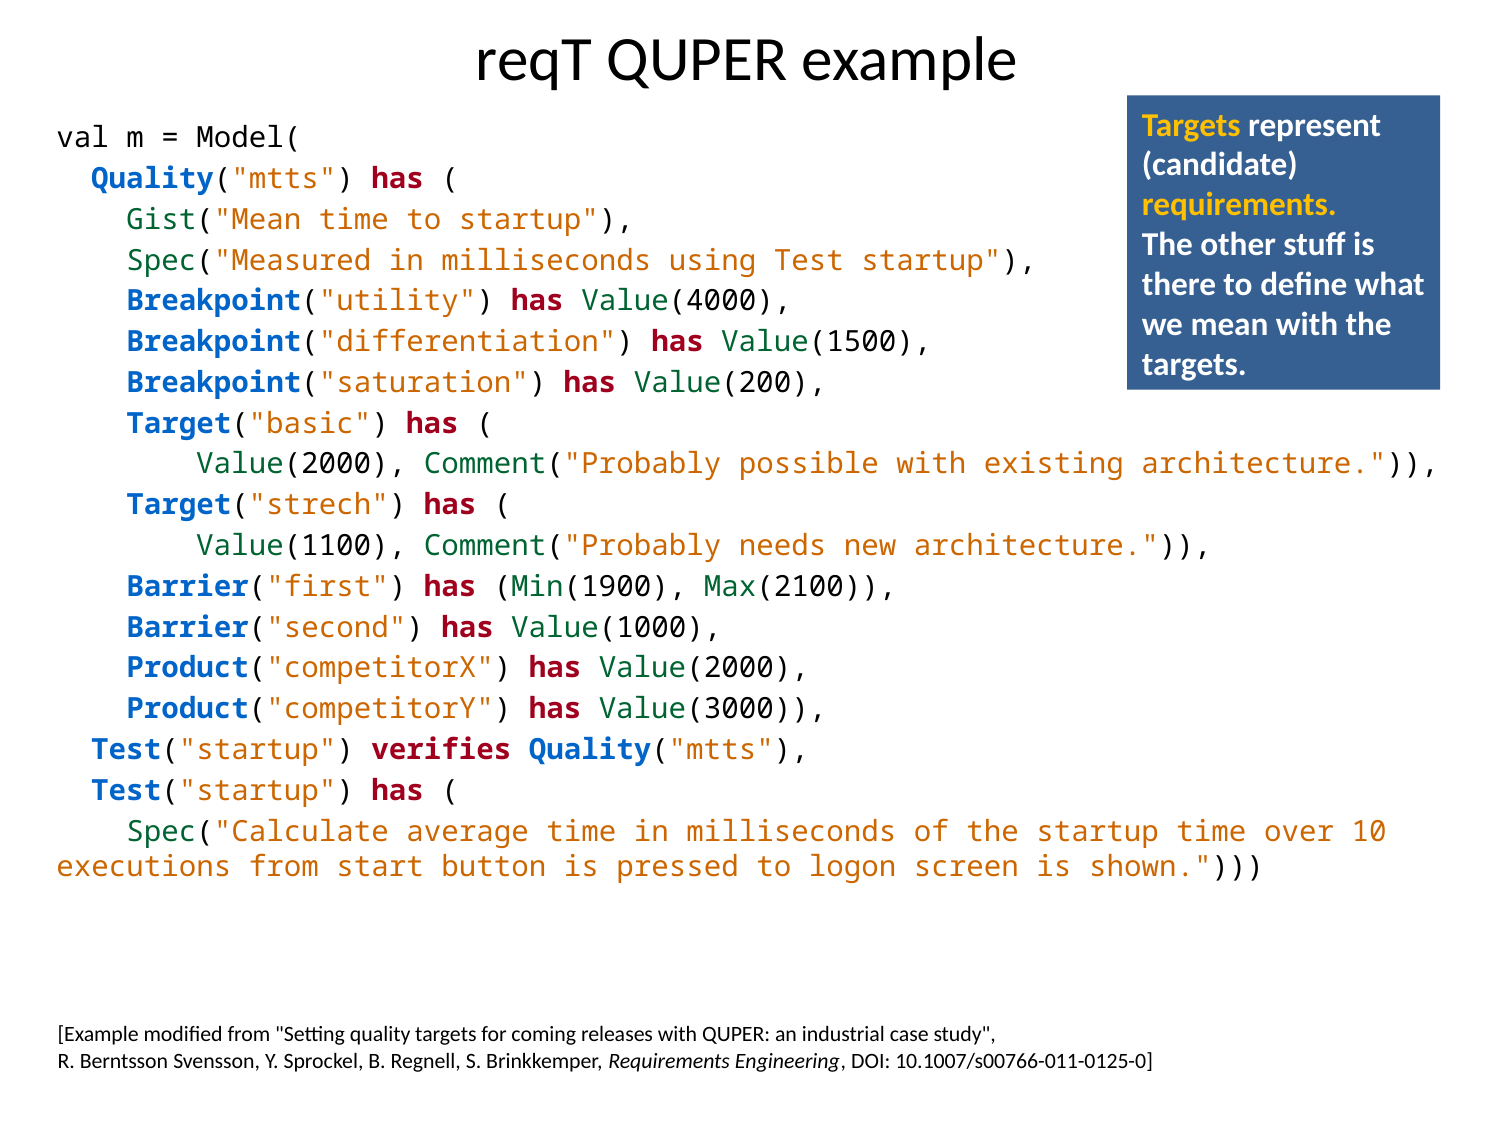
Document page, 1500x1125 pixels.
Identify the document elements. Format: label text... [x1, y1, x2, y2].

text_box Targets represent (candidate) requirements. The other stuff is there to define what we mean with the targets. [1127, 95, 1441, 390]
list val m = Model( Quality("mtts") has ( Gist("Mean time to startup"), Spec("Measured in milliseconds using Test startup"), Breakpoint("utility") has Value(4000), Breakpoint("differentiation") has Value(1500), Breakpoint("saturation") has Value(200), Target("basic") has ( Value(2000), Comment("Probably possible with existing architecture.")), Target("strech") has ( Value(1100), Comment("Probably needs new architecture.")), Barrier("first") has (Min(1900), Max(2100)), Barrier("second") has Value(1000), Product("competitorX") has Value(2000), Product("competitorY") has Value(3000)), Test("startup") verifies Quality("mtts"), Test("startup") has ( Spec("Calculate average time in milliseconds of the startup time over 10 executions from start button is pressed to logon screen is shown."))) [41, 110, 1500, 1042]
title reqT QUPER example [72, 9, 1423, 102]
text_box [Example modified from "Setting quality targets for coming releases with QUPER: an industrial case study", R. Berntsson Svensson, Y. Sprockel, B. Regnell, S. Brinkkemper, Requirements Engineering, DOI: 10.1007/s00766-011-0125-0] [42, 1012, 1291, 1080]
